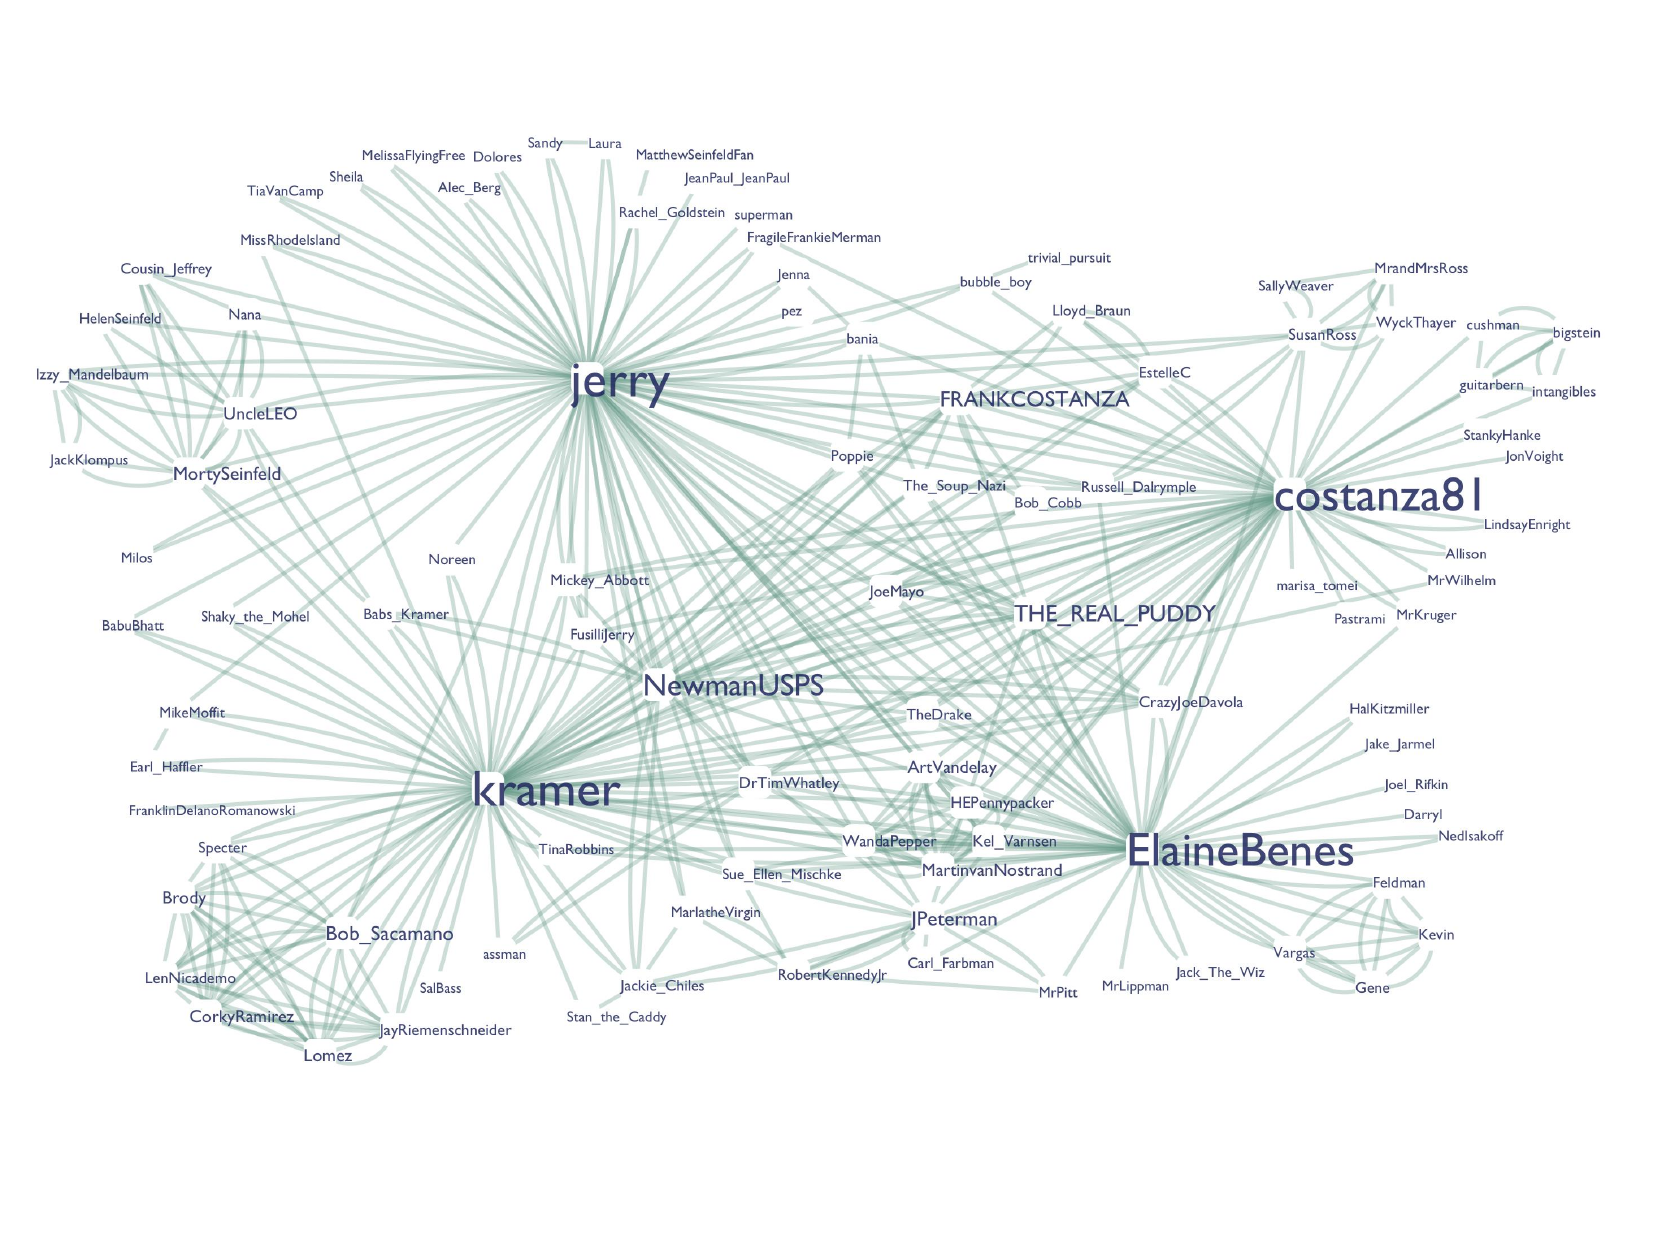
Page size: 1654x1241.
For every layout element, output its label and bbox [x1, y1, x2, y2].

picture [0, 76, 1653, 1131]
